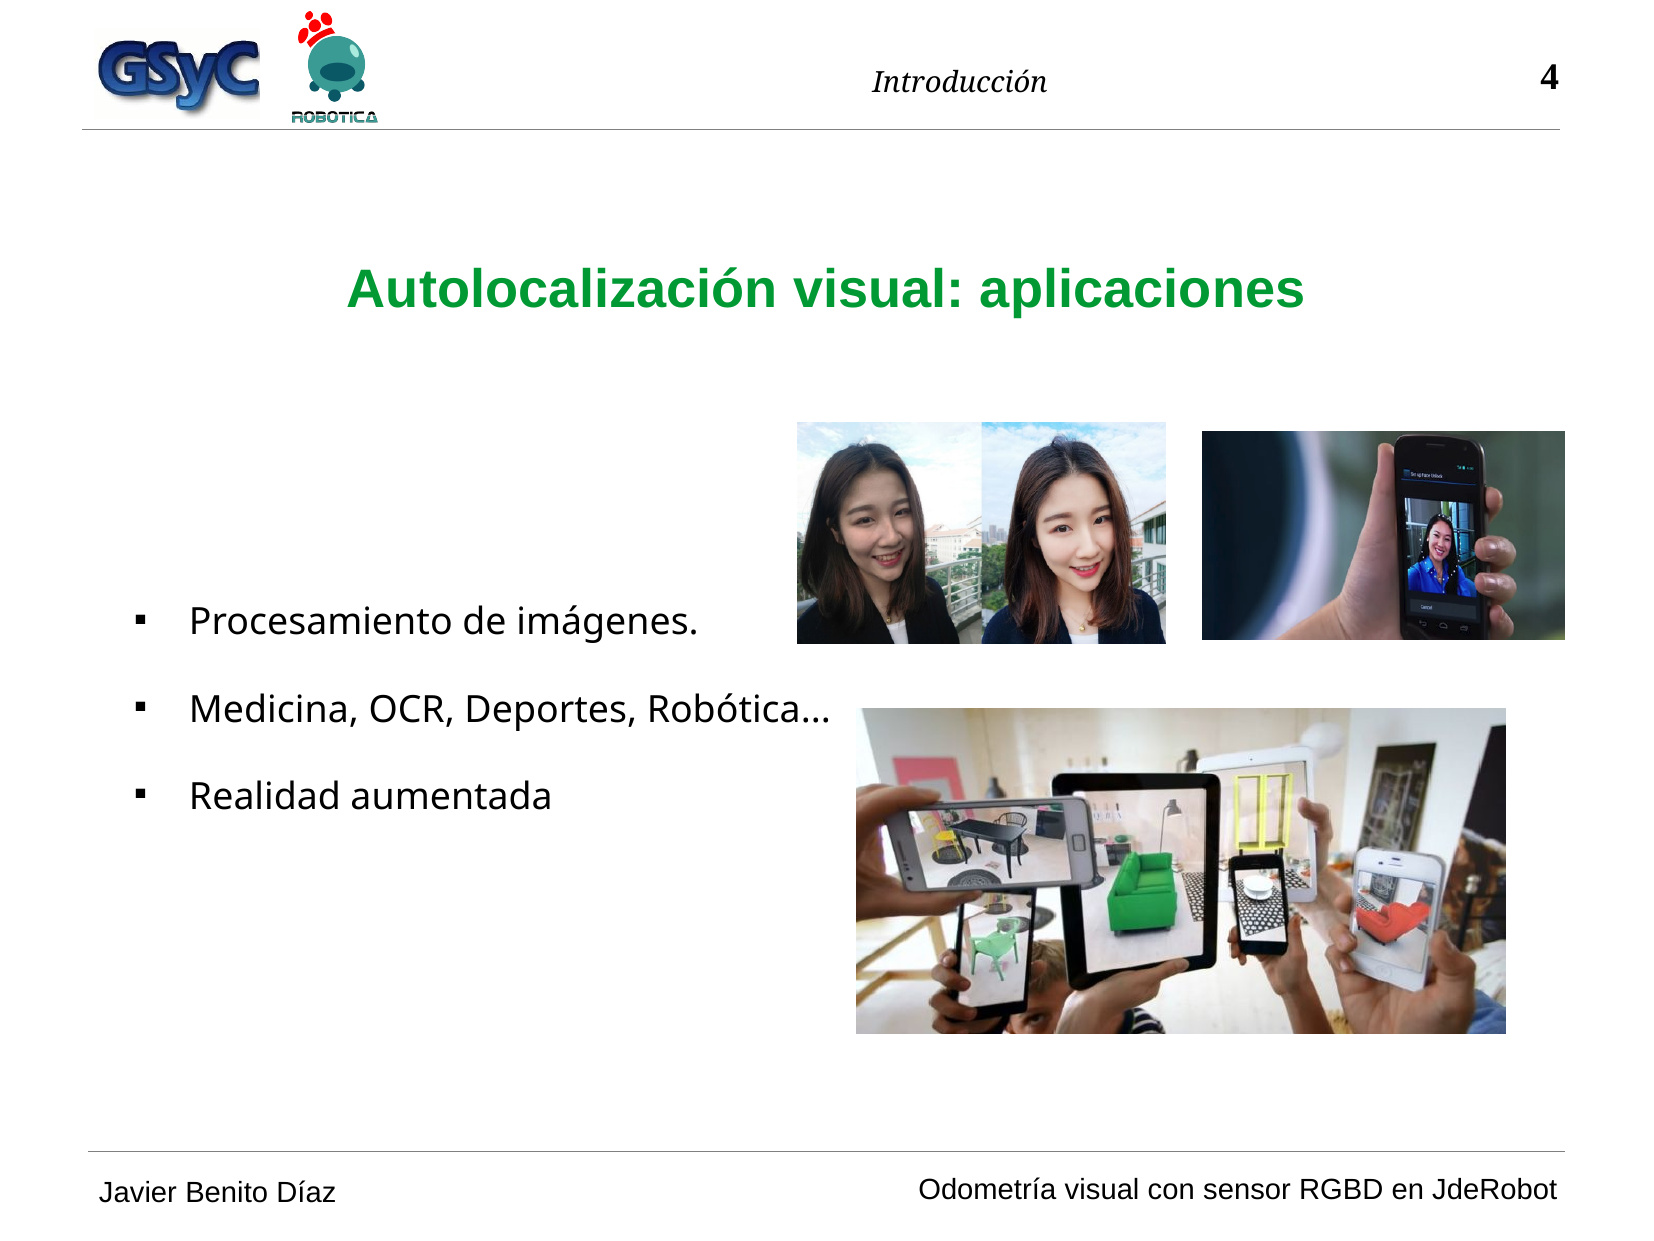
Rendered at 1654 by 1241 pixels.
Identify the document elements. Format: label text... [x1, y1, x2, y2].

text_box Introducción [709, 53, 1211, 103]
picture [94, 28, 260, 119]
picture [856, 708, 1506, 1034]
picture [797, 413, 1565, 650]
list Procesamiento de imágenes. Medicina, OCR, Deportes, Robótica... Realidad aumentada [118, 569, 845, 1241]
picture [292, 11, 378, 123]
title Autolocalización visual: aplicaciones [82, 236, 1571, 444]
